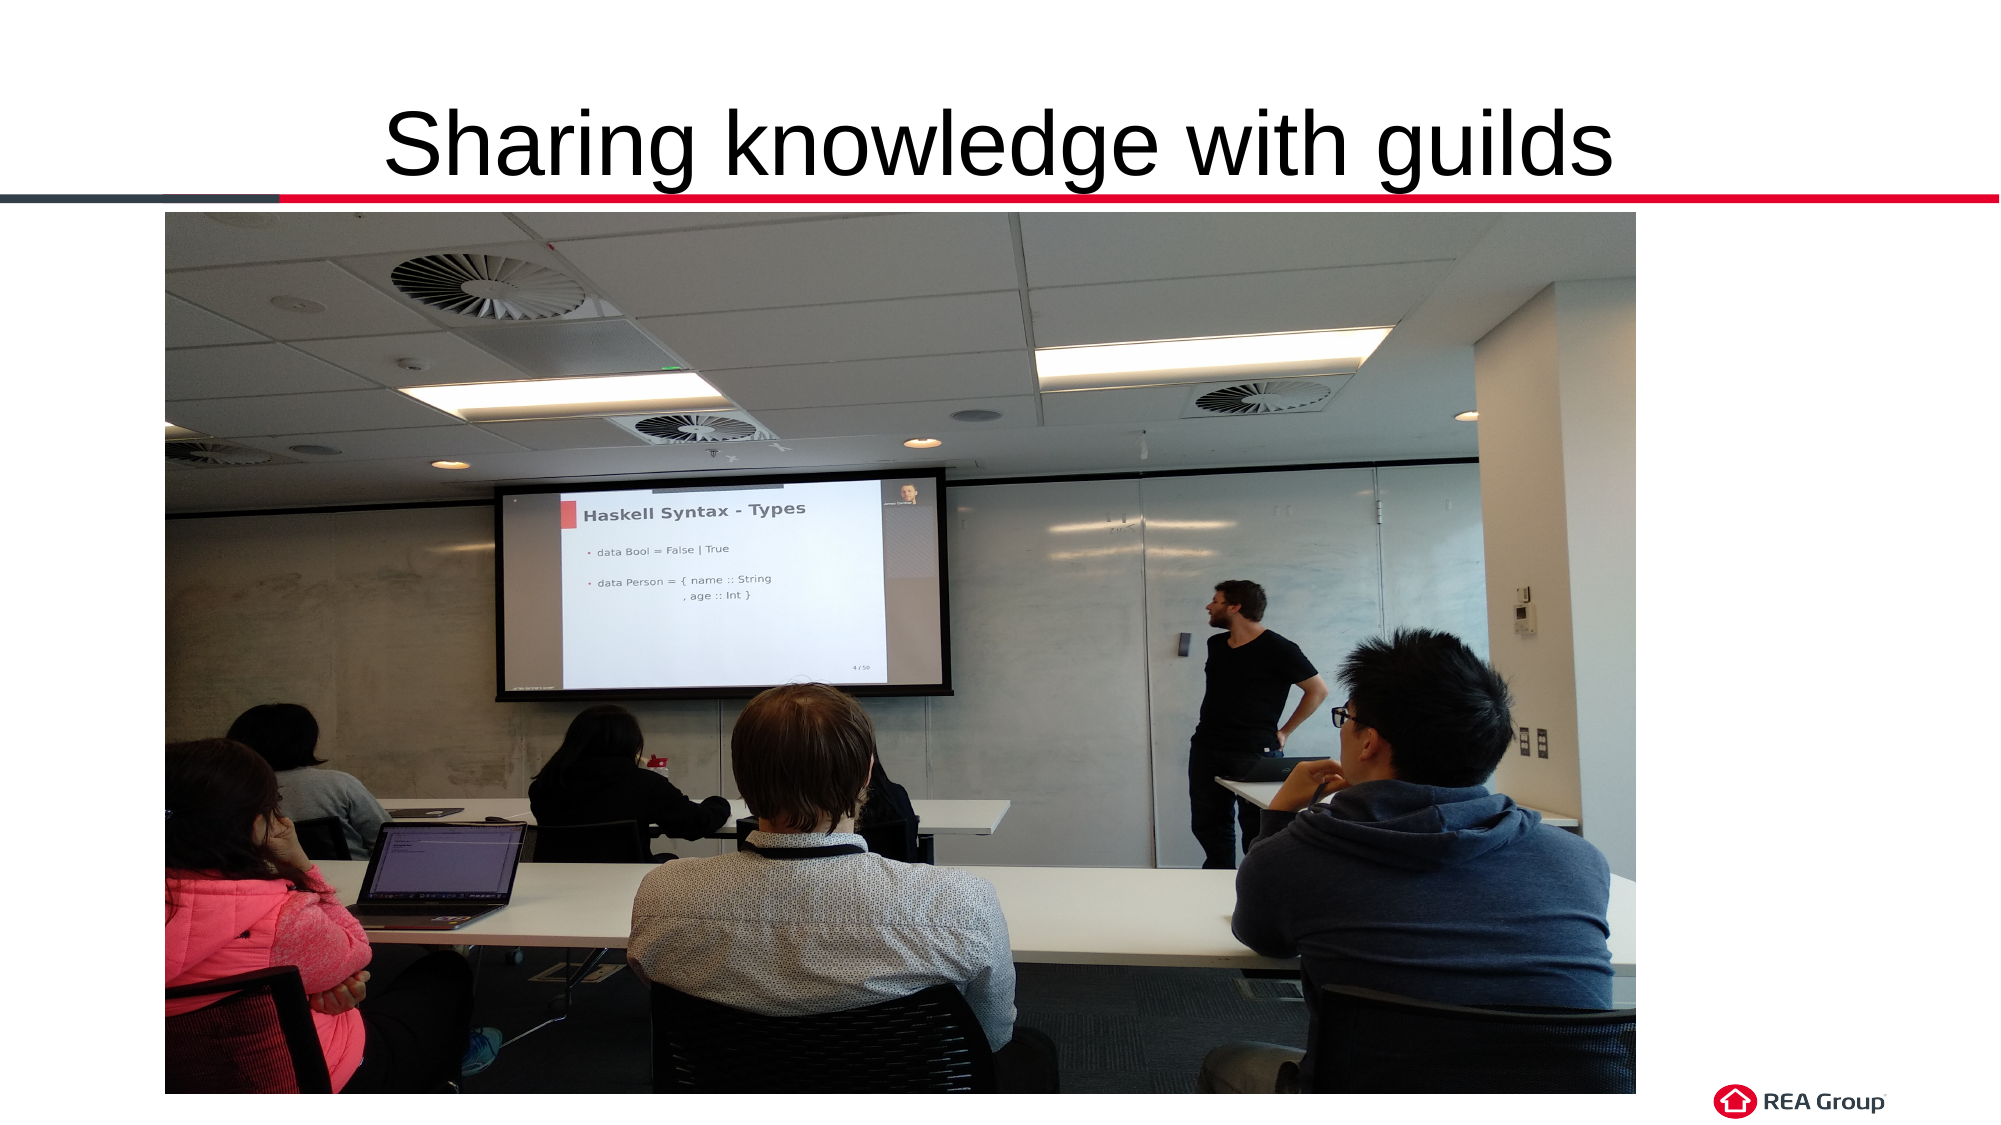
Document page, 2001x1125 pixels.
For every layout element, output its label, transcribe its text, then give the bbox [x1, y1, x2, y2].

picture [165, 212, 1636, 1094]
text_box Sharing knowledge with guilds [99, 44, 1900, 233]
picture [1698, 1021, 1901, 1125]
